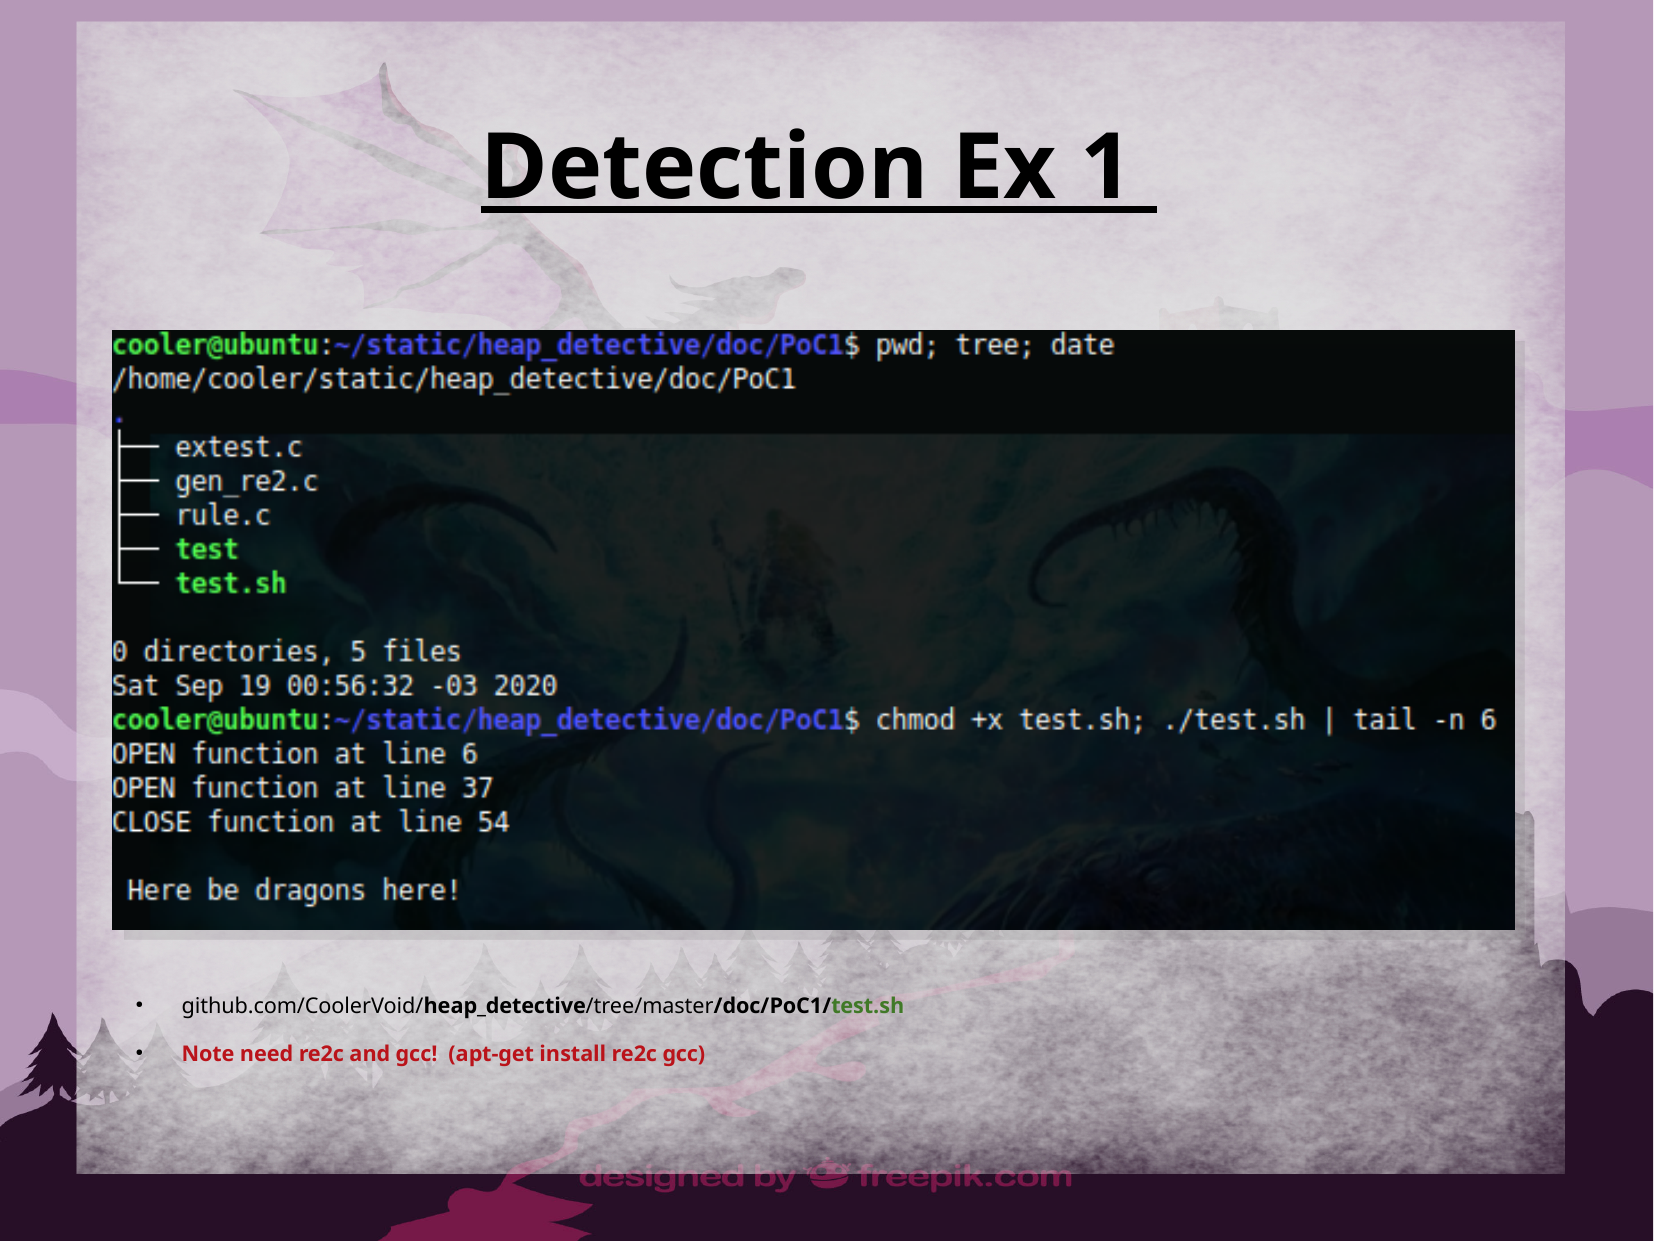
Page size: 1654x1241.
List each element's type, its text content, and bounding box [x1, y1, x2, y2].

list github.com/CoolerVoid/heap_detective/tree/master/doc/PoC1/test.sh Note need re2c and gcc! (apt-get install re2c gcc) [135, 941, 1516, 1081]
picture [0, 0, 1654, 1241]
title Detection Ex 1 [75, 60, 1563, 268]
